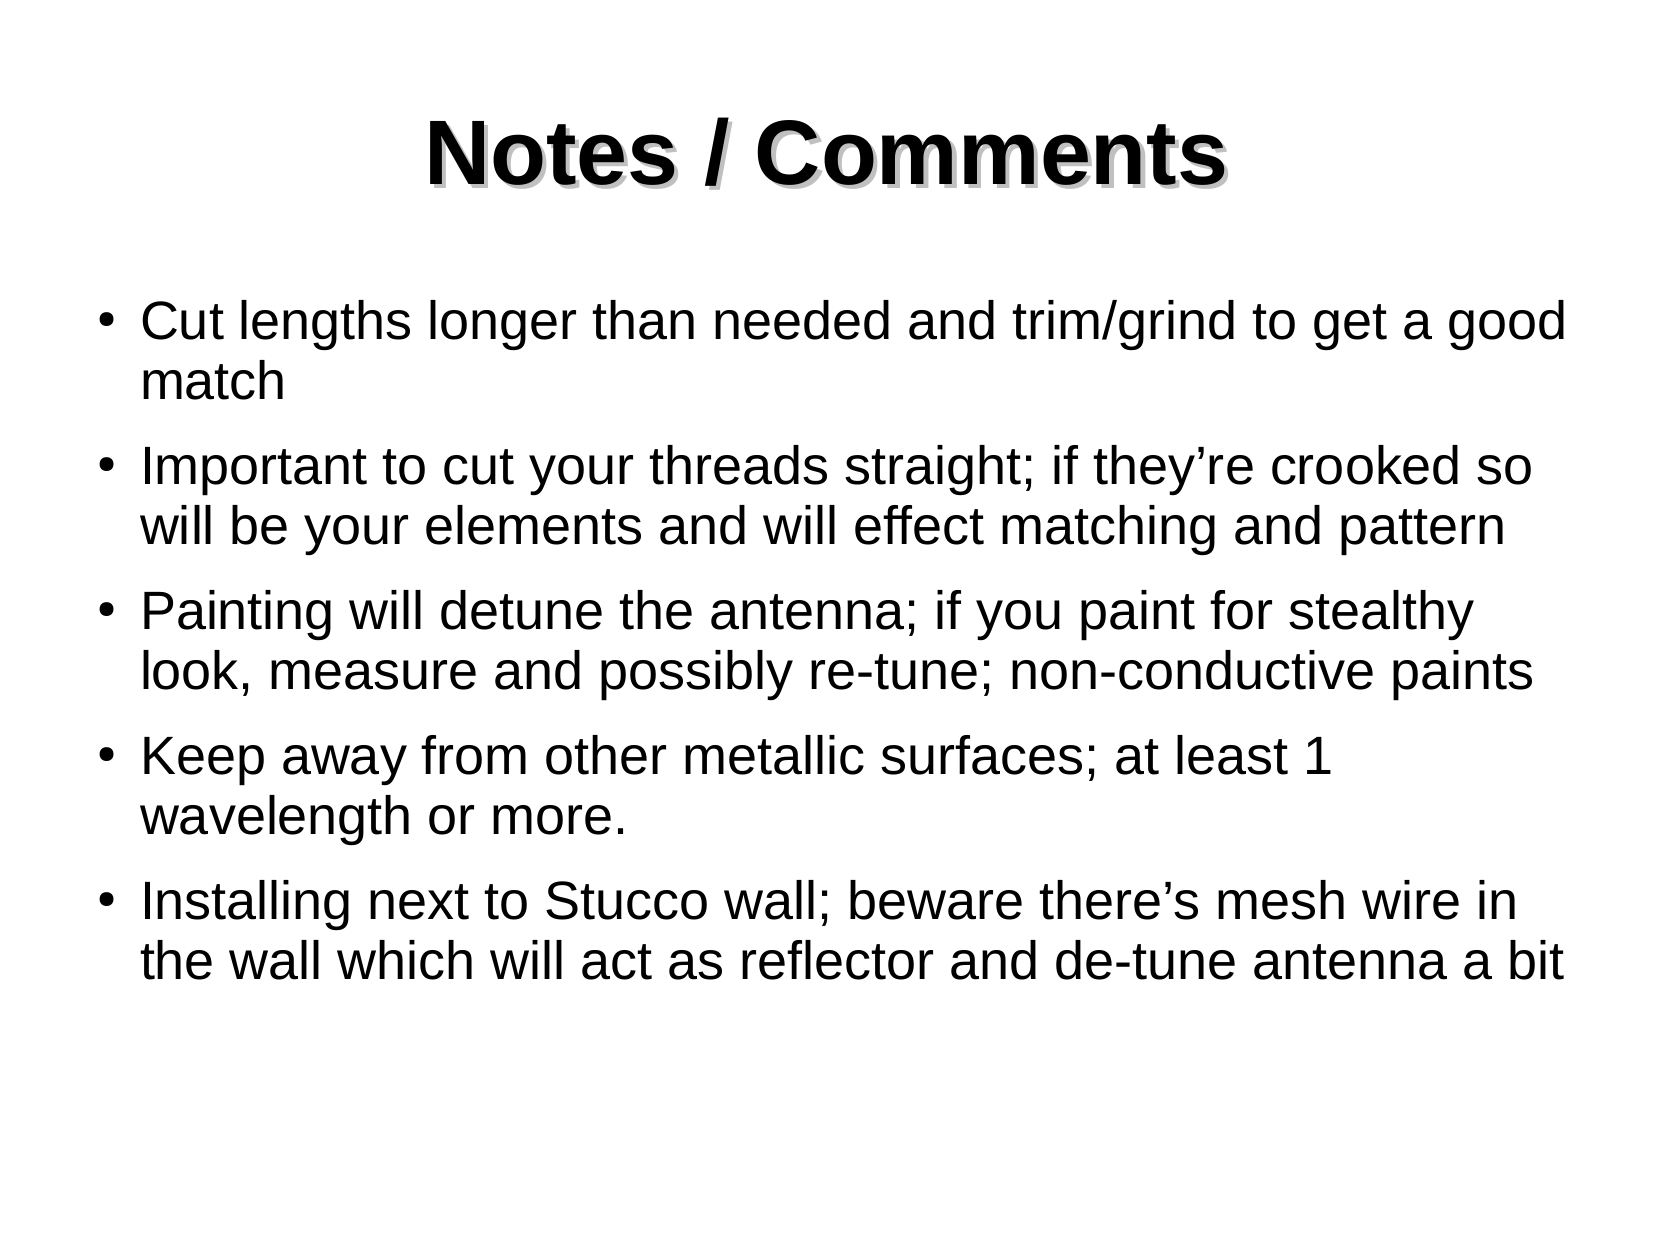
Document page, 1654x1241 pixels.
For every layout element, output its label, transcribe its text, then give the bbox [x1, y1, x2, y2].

list Cut lengths longer than needed and trim/grind to get a good match Important to cut your threads straight; if they’re crooked so will be your elements and will effect matching and pattern Painting will detune the antenna; if you paint for stealthy look, measure and possibly re-tune; non-conductive paints Keep away from other metallic surfaces; at least 1 wavelength or more. Installing next to Stucco wall; beware there’s mesh wire in the wall which will act as reflector and de-tune antenna a bit [82, 290, 1571, 1010]
title Notes / Comments [82, 49, 1571, 257]
